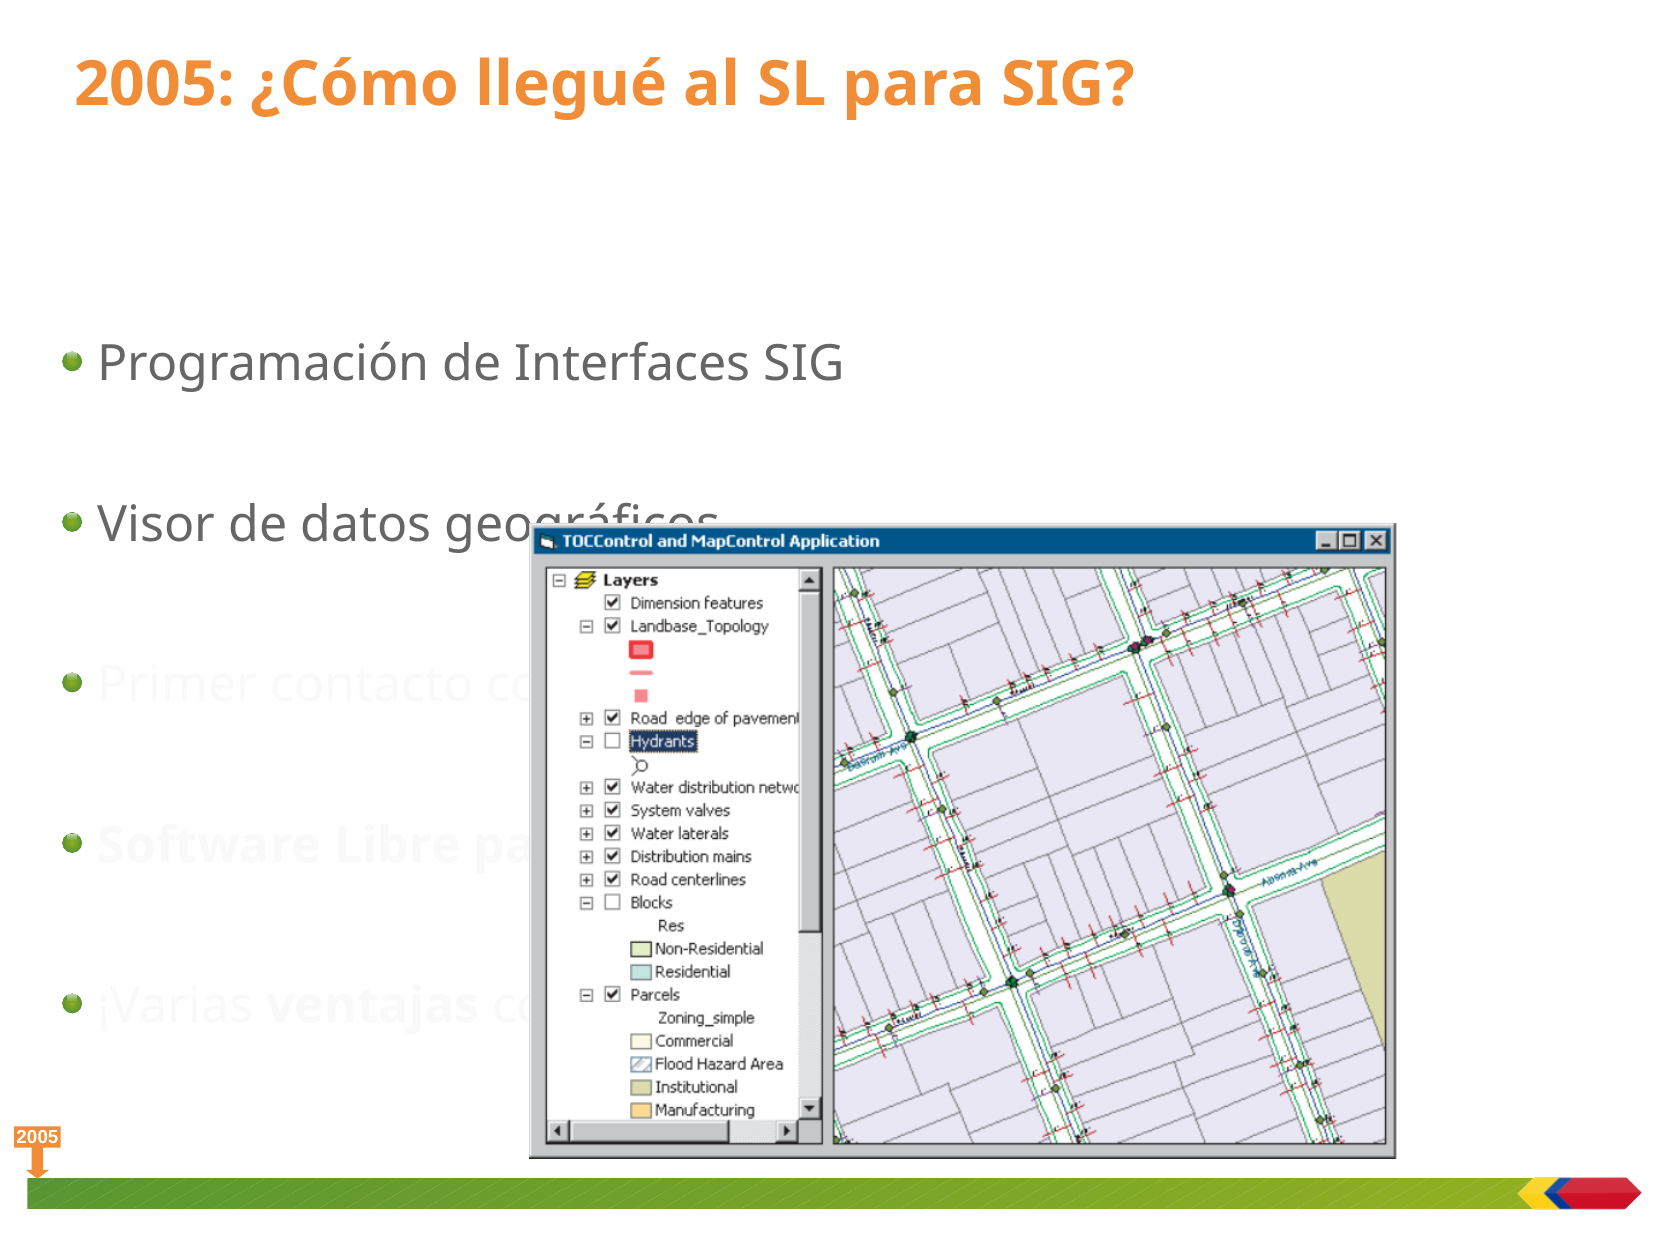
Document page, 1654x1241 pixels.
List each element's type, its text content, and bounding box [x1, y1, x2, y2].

text_box [27, 1178, 1532, 1209]
picture [529, 523, 1397, 1159]
text_box Programación de Interfaces SIG Visor de datos geográficos Primer contacto con Software Privativo Software Libre para SIG: MapWinGIS ¡Varias ventajas comparativas! [46, 159, 1605, 996]
title 2005: ¿Cómo llegué al SL para SIG? [74, 45, 1583, 118]
picture [1517, 1131, 1642, 1241]
text_box 2005 [14, 1126, 61, 1179]
